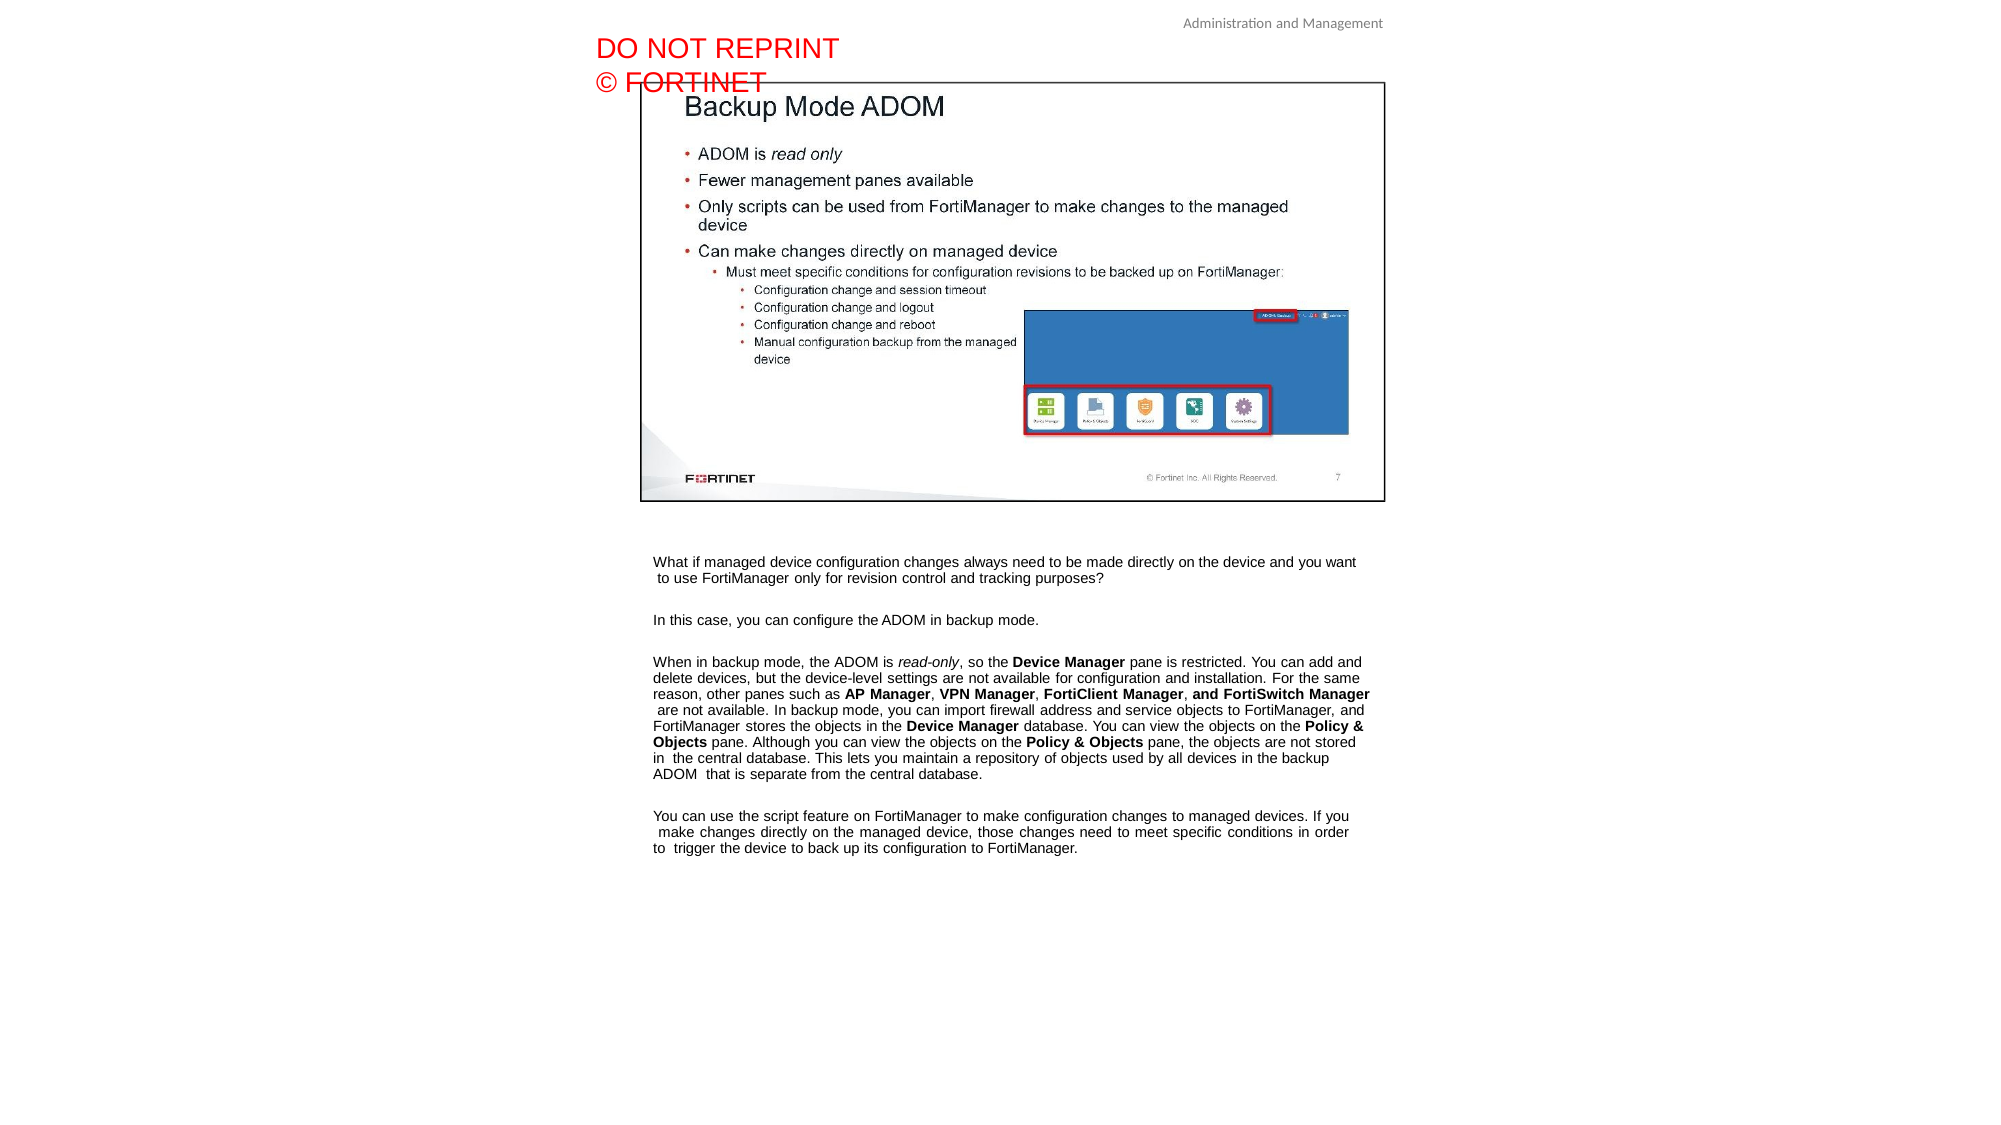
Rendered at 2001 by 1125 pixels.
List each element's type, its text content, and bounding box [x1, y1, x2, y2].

text_box DO NOT REPRINT © FORTINET [594, 28, 841, 98]
text_box Administration and Management [1181, 11, 1386, 32]
text_box What if managed device configuration changes always need to be made directly on the device and you want to use FortiManager only for revision control and tracking purposes? In this case, you can configure the ADOM in backup mode. When in backup mode, the ADOM is read-only, so the Device Manager pane is restricted. You can add and delete devices, but the device-level settings are not available for configuration and installation. For the same reason, other panes such as AP Manager, VPN Manager, FortiClient Manager, and FortiSwitch Manager are not available. In backup mode, you can import firewall address and service objects to FortiManager, and FortiManager stores the objects in the Device Manager database. You can view the objects on the Policy & Objects pane. Although you can view the objects on the Policy & Objects pane, the objects are not stored in the central database. This lets you maintain a repository of objects used by all devices in the backup ADOM that is separate from the central database. You can use the script feature on FortiManager to make configuration changes to managed devices. If you make changes directly on the managed device, those changes need to meet specific conditions in order to trigger the device to back up its configuration to FortiManager. [651, 550, 1371, 863]
picture [642, 92, 1351, 500]
text_box [640, 81, 1386, 502]
